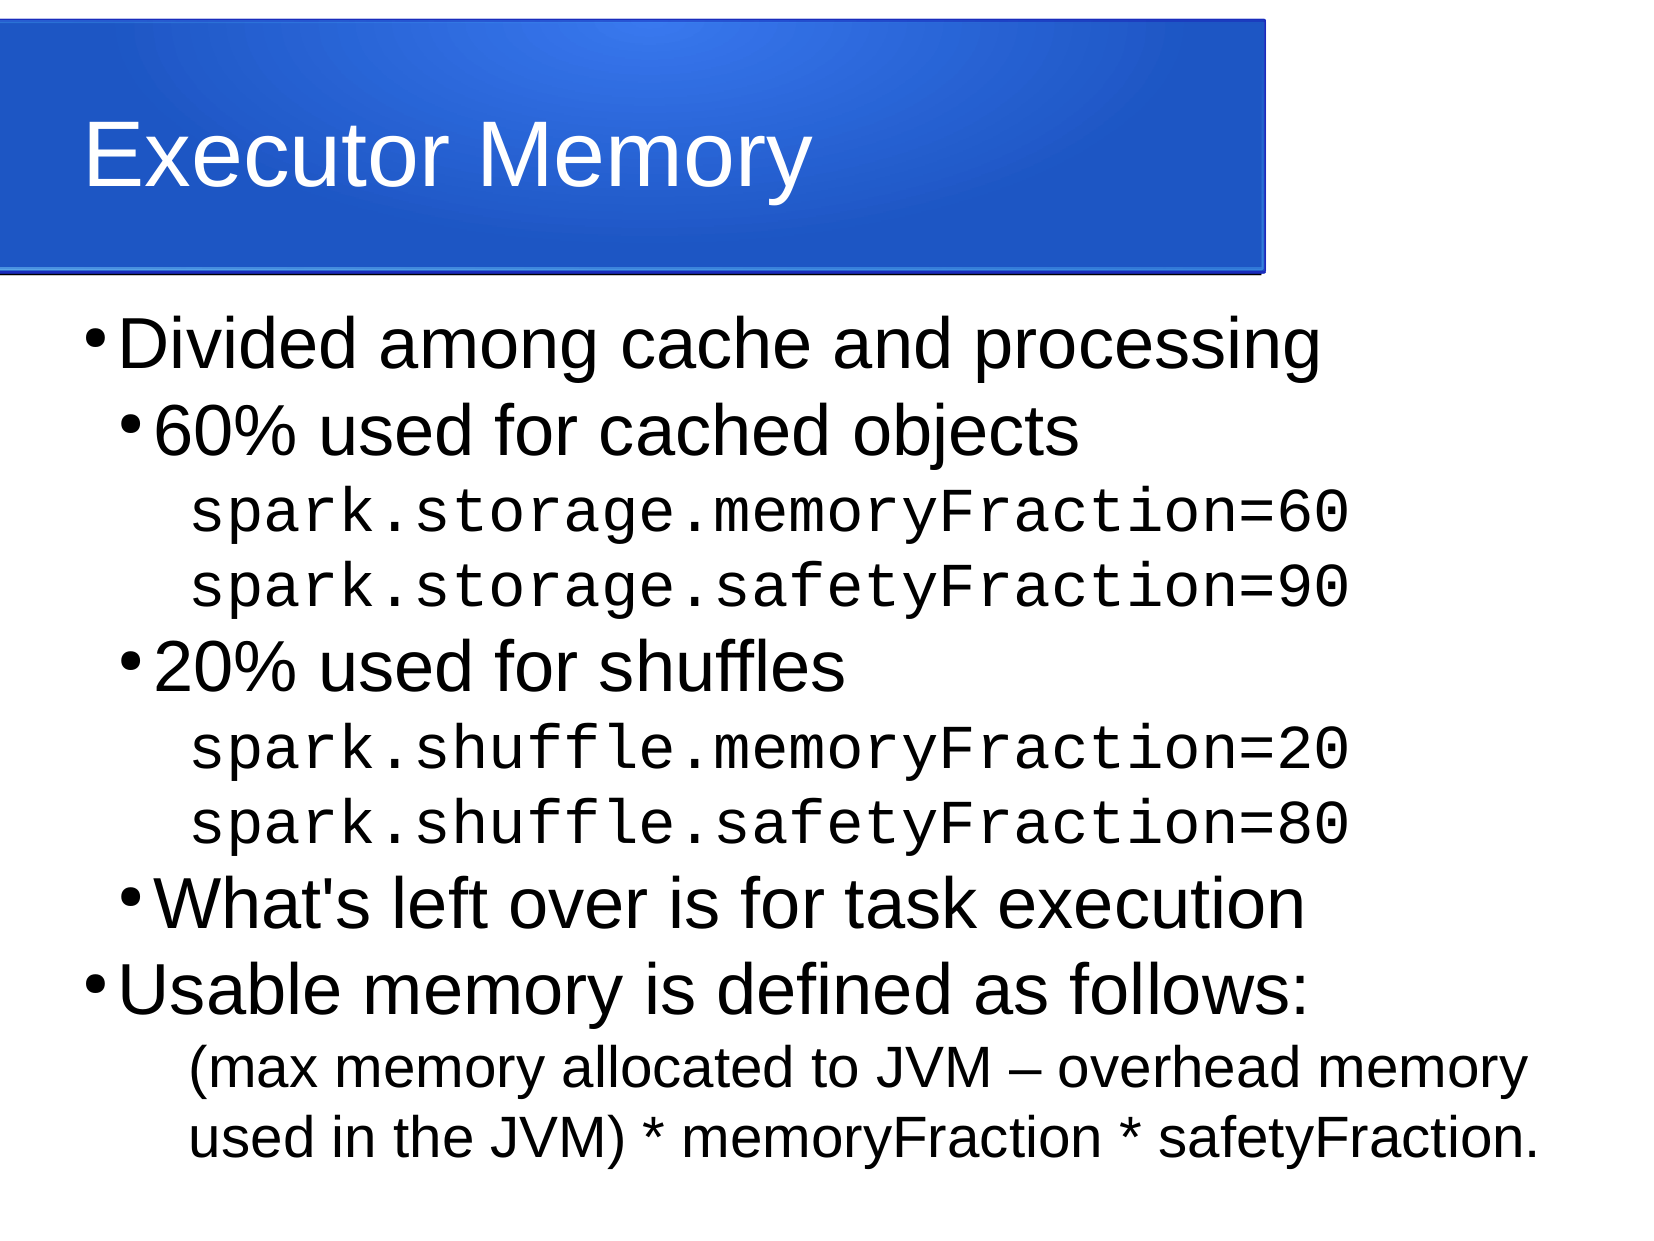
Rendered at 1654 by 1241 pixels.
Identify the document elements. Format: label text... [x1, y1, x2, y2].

text_box Divided among cache and processing 60% used for cached objects spark.storage.memoryFraction=60 spark.storage.safetyFraction=90 20% used for shuffles spark.shuffle.memoryFraction=20 spark.shuffle.safetyFraction=80 What's left over is for task execution Usable memory is defined as follows: (max memory allocated to JVM – overhead memory used in the JVM) * memoryFraction * safetyFraction. [82, 296, 1571, 1016]
picture [0, 17, 1269, 282]
text_box Executor Memory [82, 47, 1234, 252]
